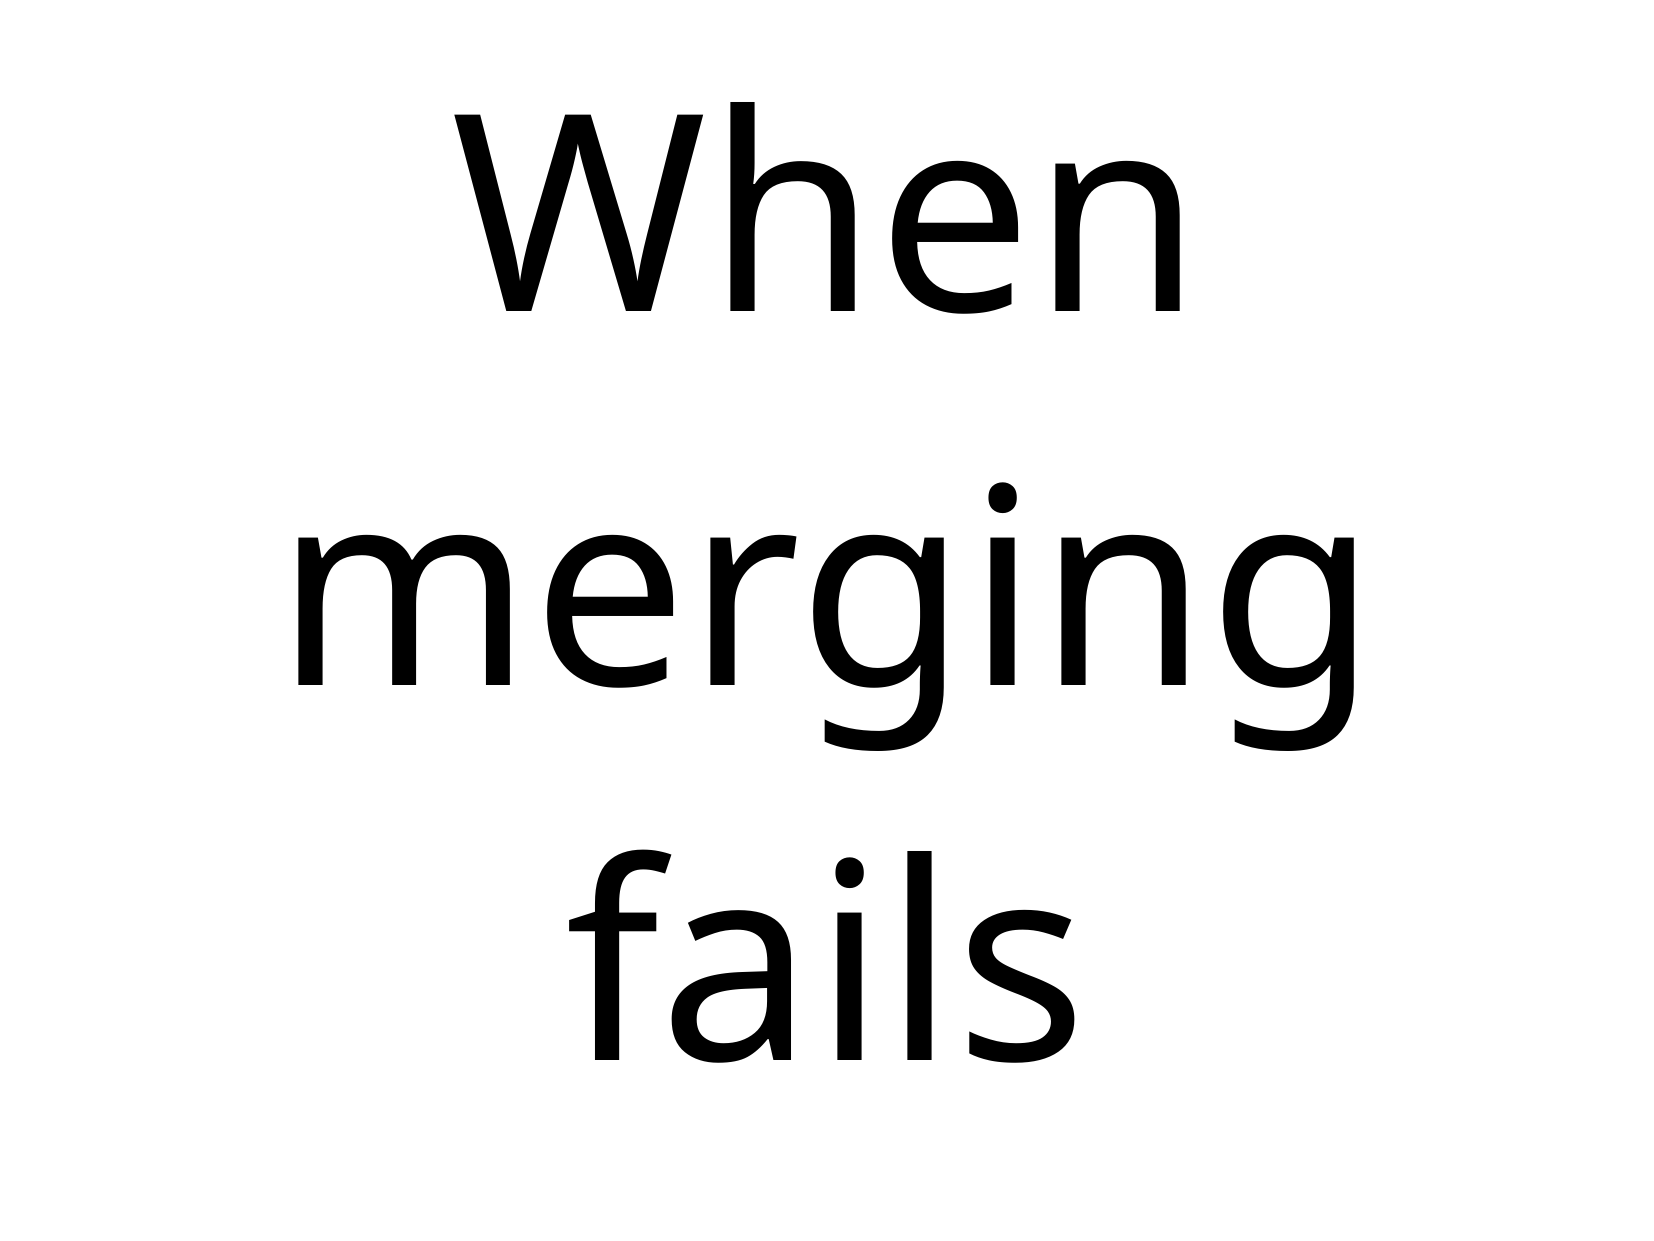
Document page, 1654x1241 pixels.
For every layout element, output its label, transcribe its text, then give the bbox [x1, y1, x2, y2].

subtitle When merging fails [82, 56, 1571, 1102]
